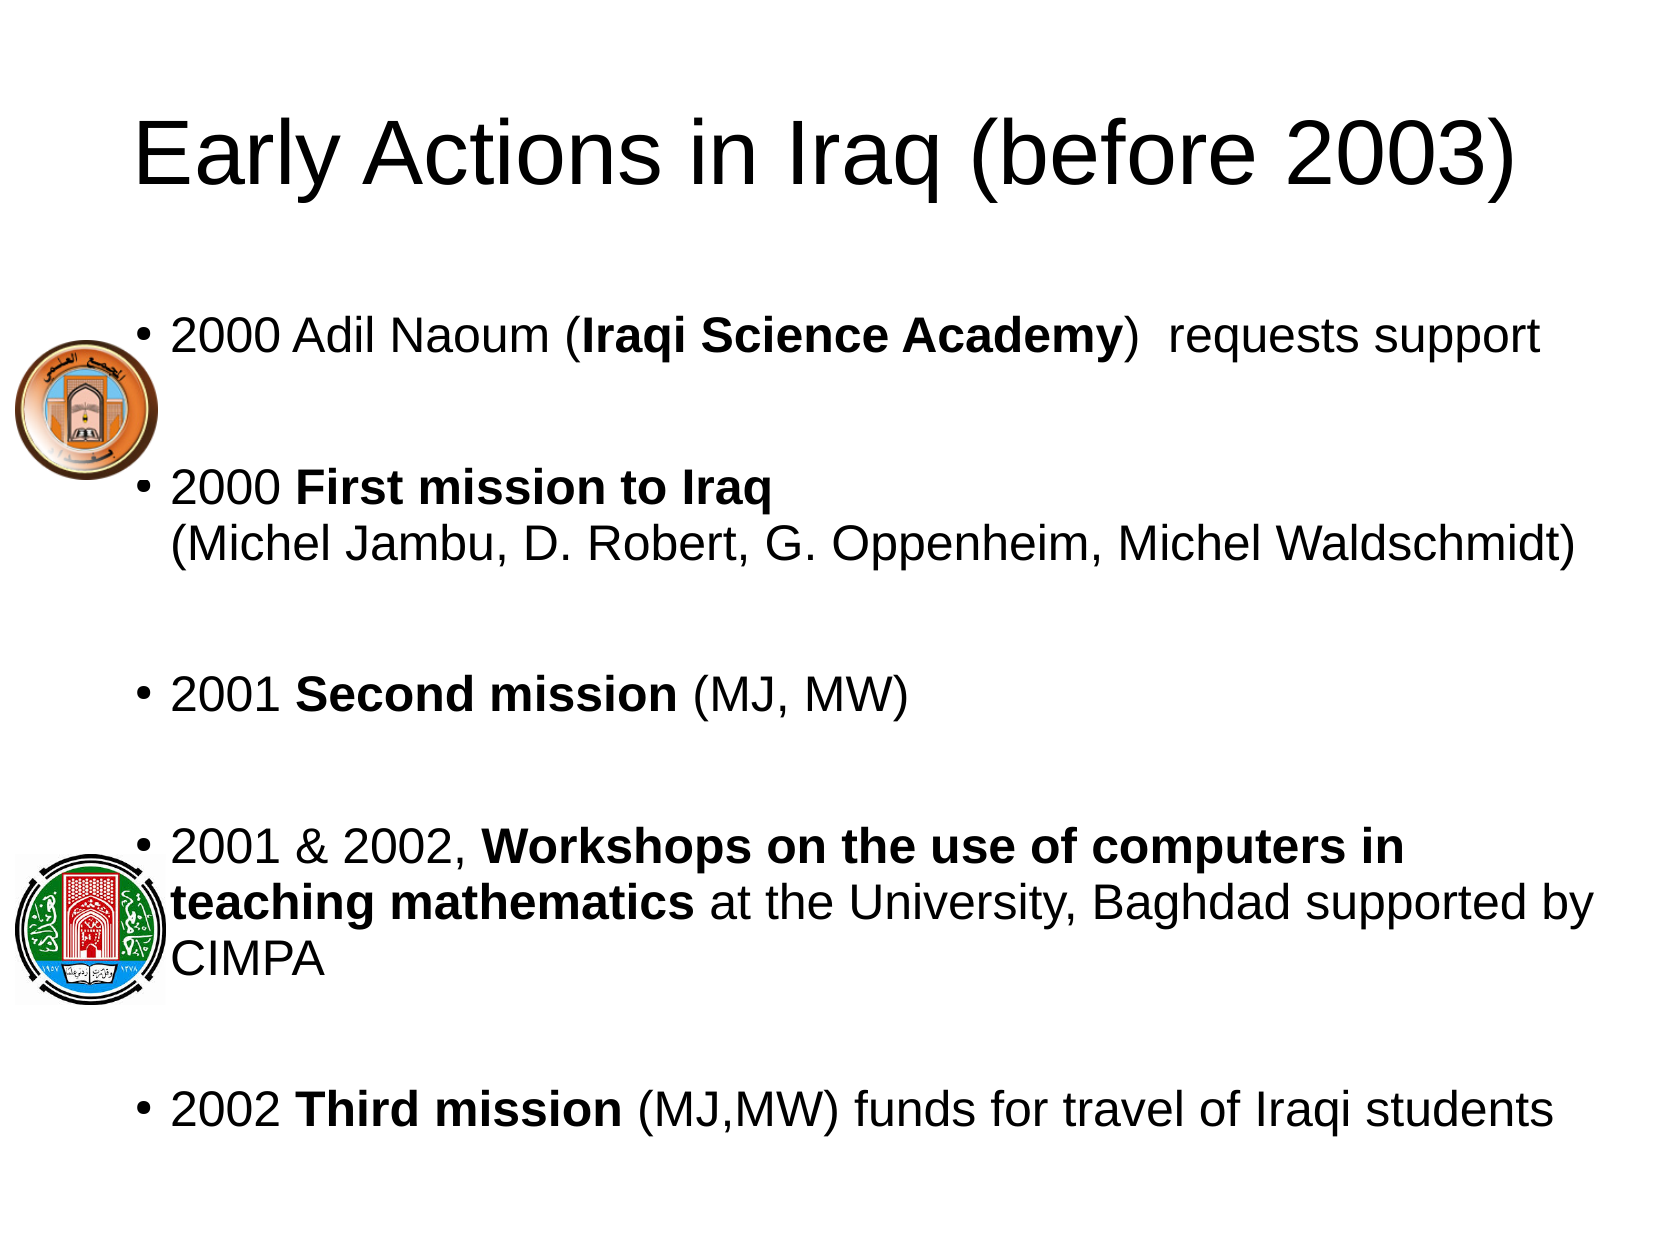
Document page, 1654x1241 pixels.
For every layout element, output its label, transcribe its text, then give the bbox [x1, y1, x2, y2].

picture [15, 340, 158, 481]
title Early Actions in Iraq (before 2003) [82, 49, 1571, 257]
picture [15, 854, 166, 1006]
text_box 2000 Adil Naoum (Iraqi Science Academy) requests support 2000 First mission to Iraq (Michel Jambu, D. Robert, G. Oppenheim, Michel Waldschmidt) 2001 Second mission (MJ, MW) 2001 & 2002, Workshops on the use of computers in teaching mathematics at the University, Baghdad supported by CIMPA 2002 Third mission (MJ,MW) funds for travel of Iraqi students [120, 300, 1636, 1150]
